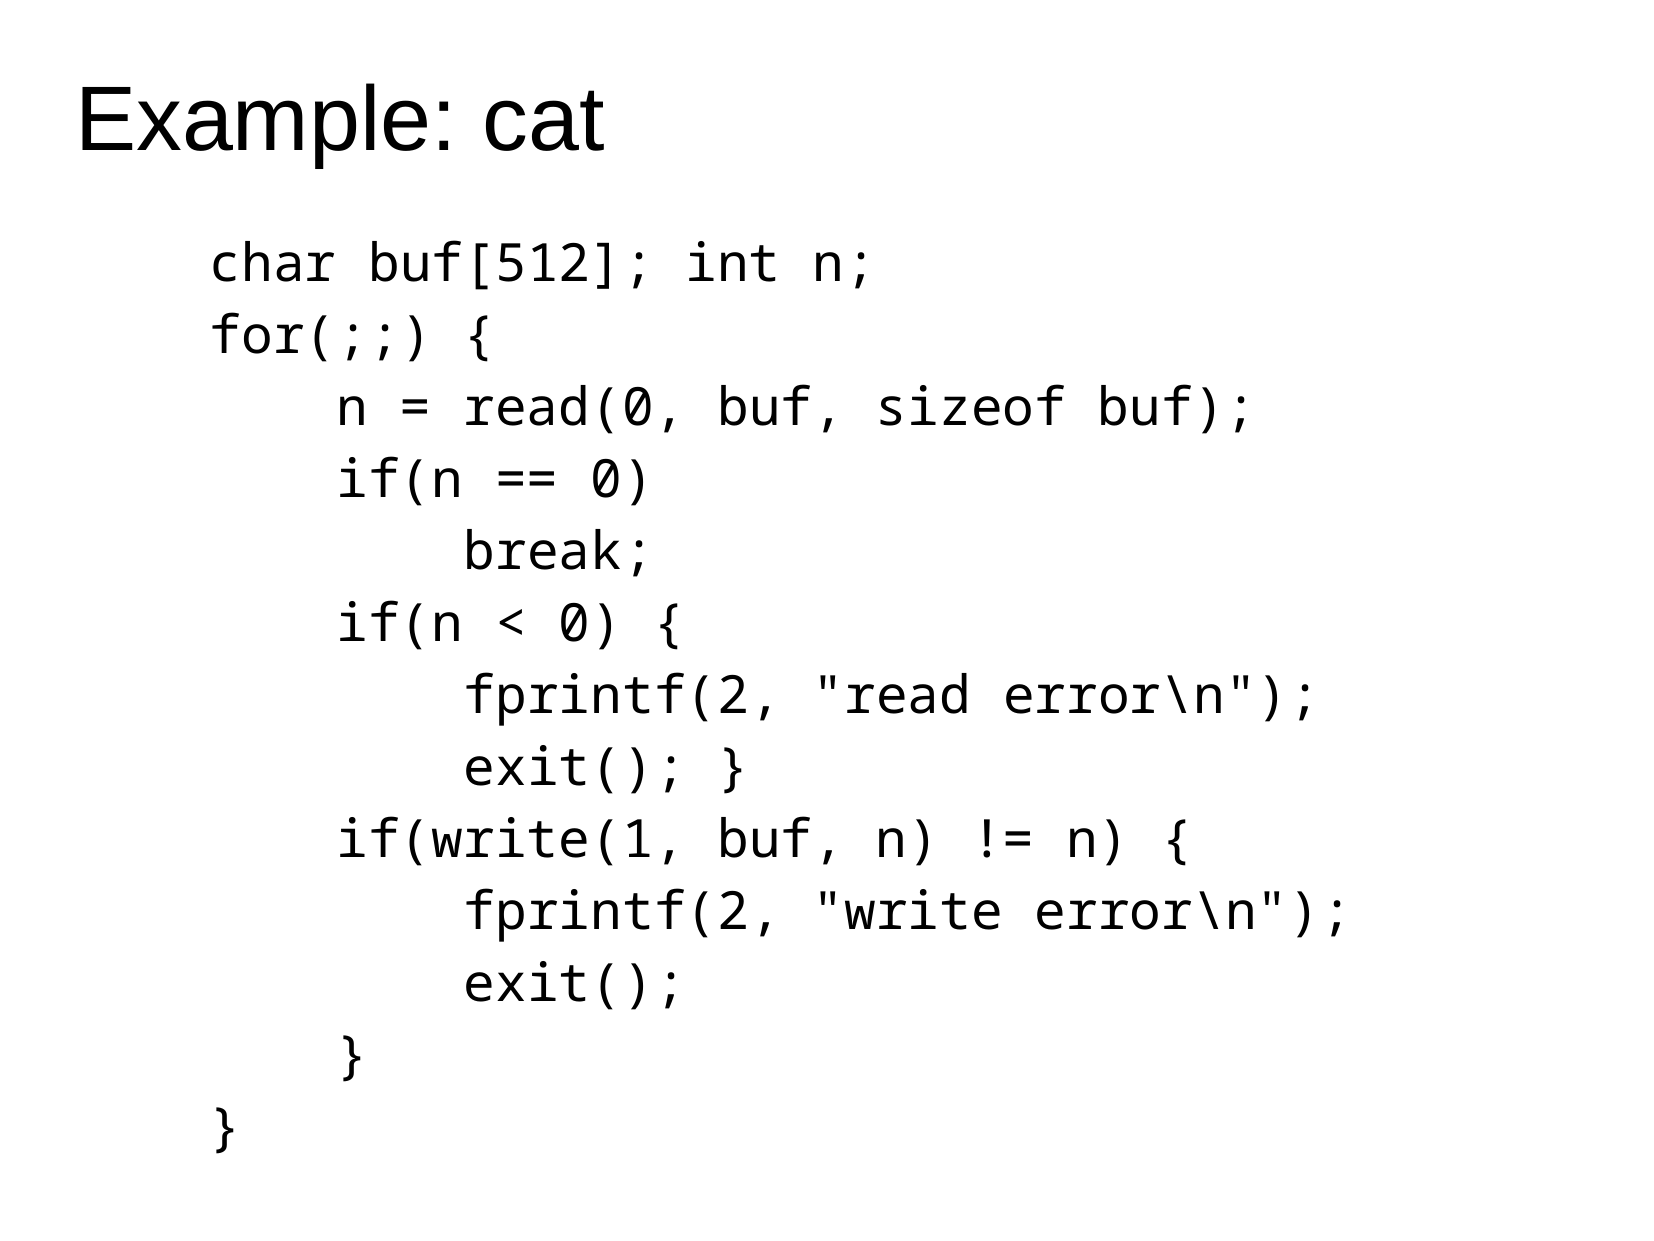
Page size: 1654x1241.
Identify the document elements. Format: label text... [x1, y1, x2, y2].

title Example: cat [75, 49, 1538, 188]
list char buf[512]; int n; for(;;) { n = read(0, buf, sizeof buf); if(n == 0) break; if(n < 0) { fprintf(2, "read error\n"); exit(); } if(write(1, buf, n) != n) { fprintf(2, "write error\n"); exit(); } } [82, 225, 1571, 1163]
